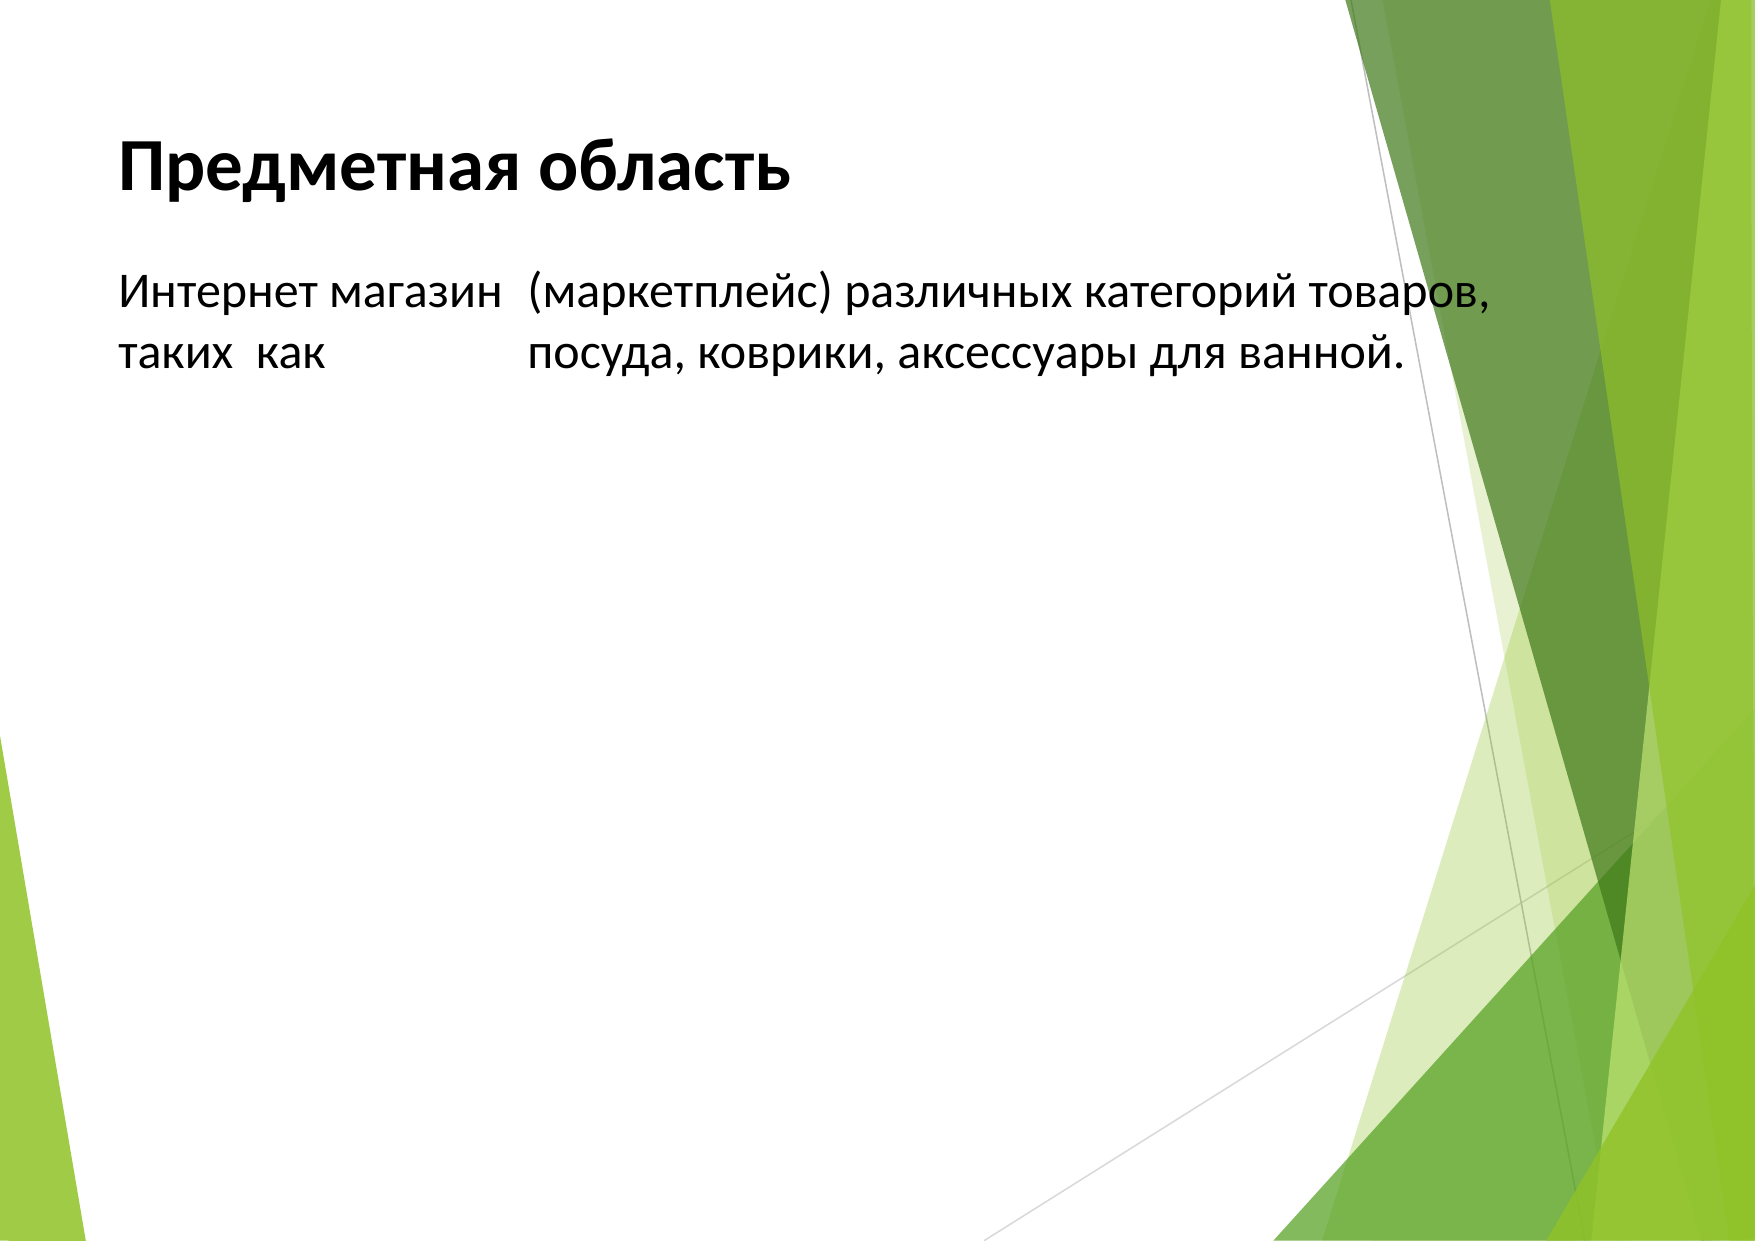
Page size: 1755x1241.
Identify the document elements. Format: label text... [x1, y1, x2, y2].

text_box Интернет магазин (маркетплейс) различных категорий товаров, таких как посуда, коврики, аксессуары для ванной. [116, 256, 1618, 379]
text_box Предметная область [116, 113, 952, 206]
